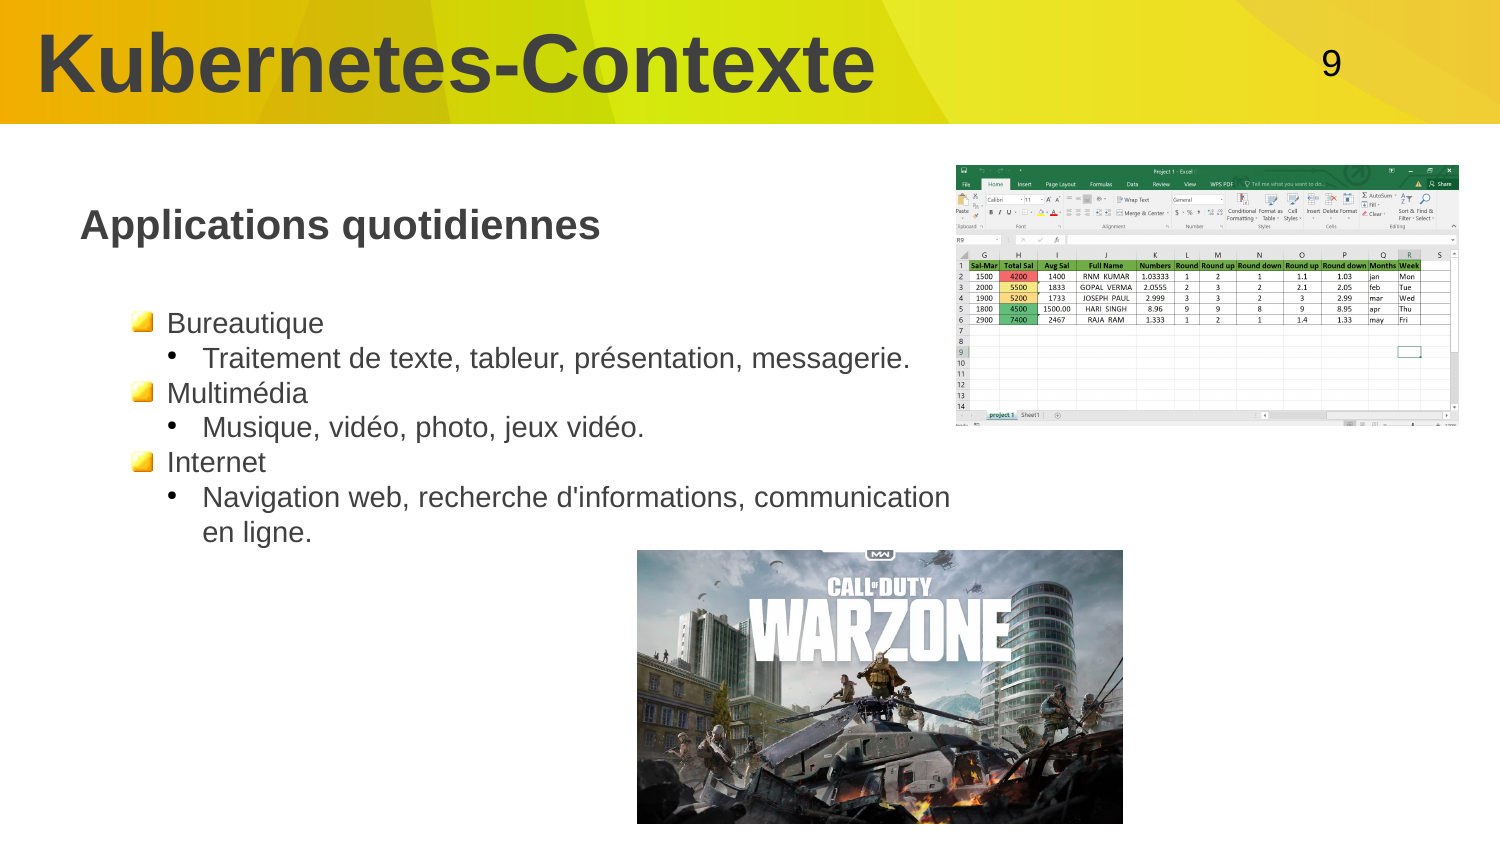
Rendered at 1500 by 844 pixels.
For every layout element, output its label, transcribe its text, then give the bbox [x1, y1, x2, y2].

text_box Bureautique Traitement de texte, tableur, présentation, messagerie. Multimédia Musique, vidéo, photo, jeux vidéo. Internet Navigation web, recherche d'informations, communication en ligne. [66, 296, 981, 721]
picture [0, 106, 1500, 844]
text_box Applications quotidiennes [64, 185, 956, 261]
text_box <numéro> [1306, 35, 1500, 106]
text_box Kubernetes-Contexte [0, 0, 1498, 130]
